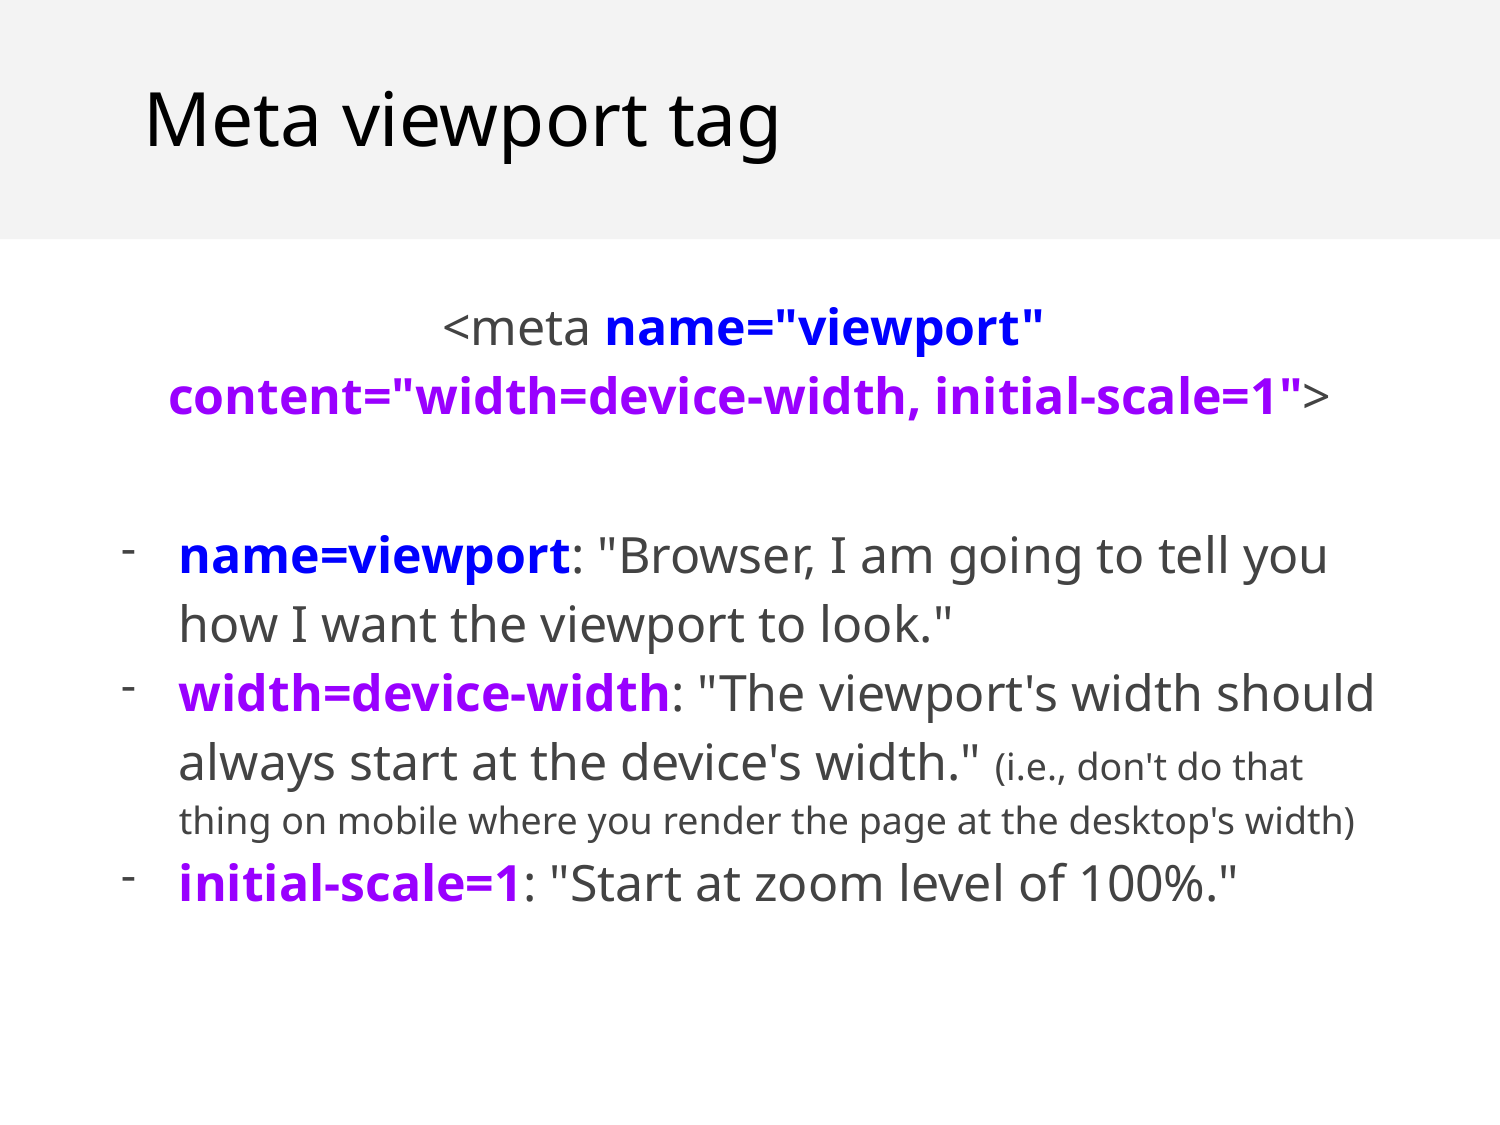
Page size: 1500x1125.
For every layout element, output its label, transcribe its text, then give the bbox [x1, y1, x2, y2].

title Meta viewport tag [128, 56, 1372, 183]
list <meta name="viewport" content="width=device-width, initial-scale=1"> name=viewport: "Browser, I am going to tell you how I want the viewport to look." width=device-width: "The viewport's width should always start at the device's width." (i.e., don't do that thing on mobile where you render the page at the desktop's width) initial-scale=1: "Start at zoom level of 100%." [89, 271, 1411, 1019]
